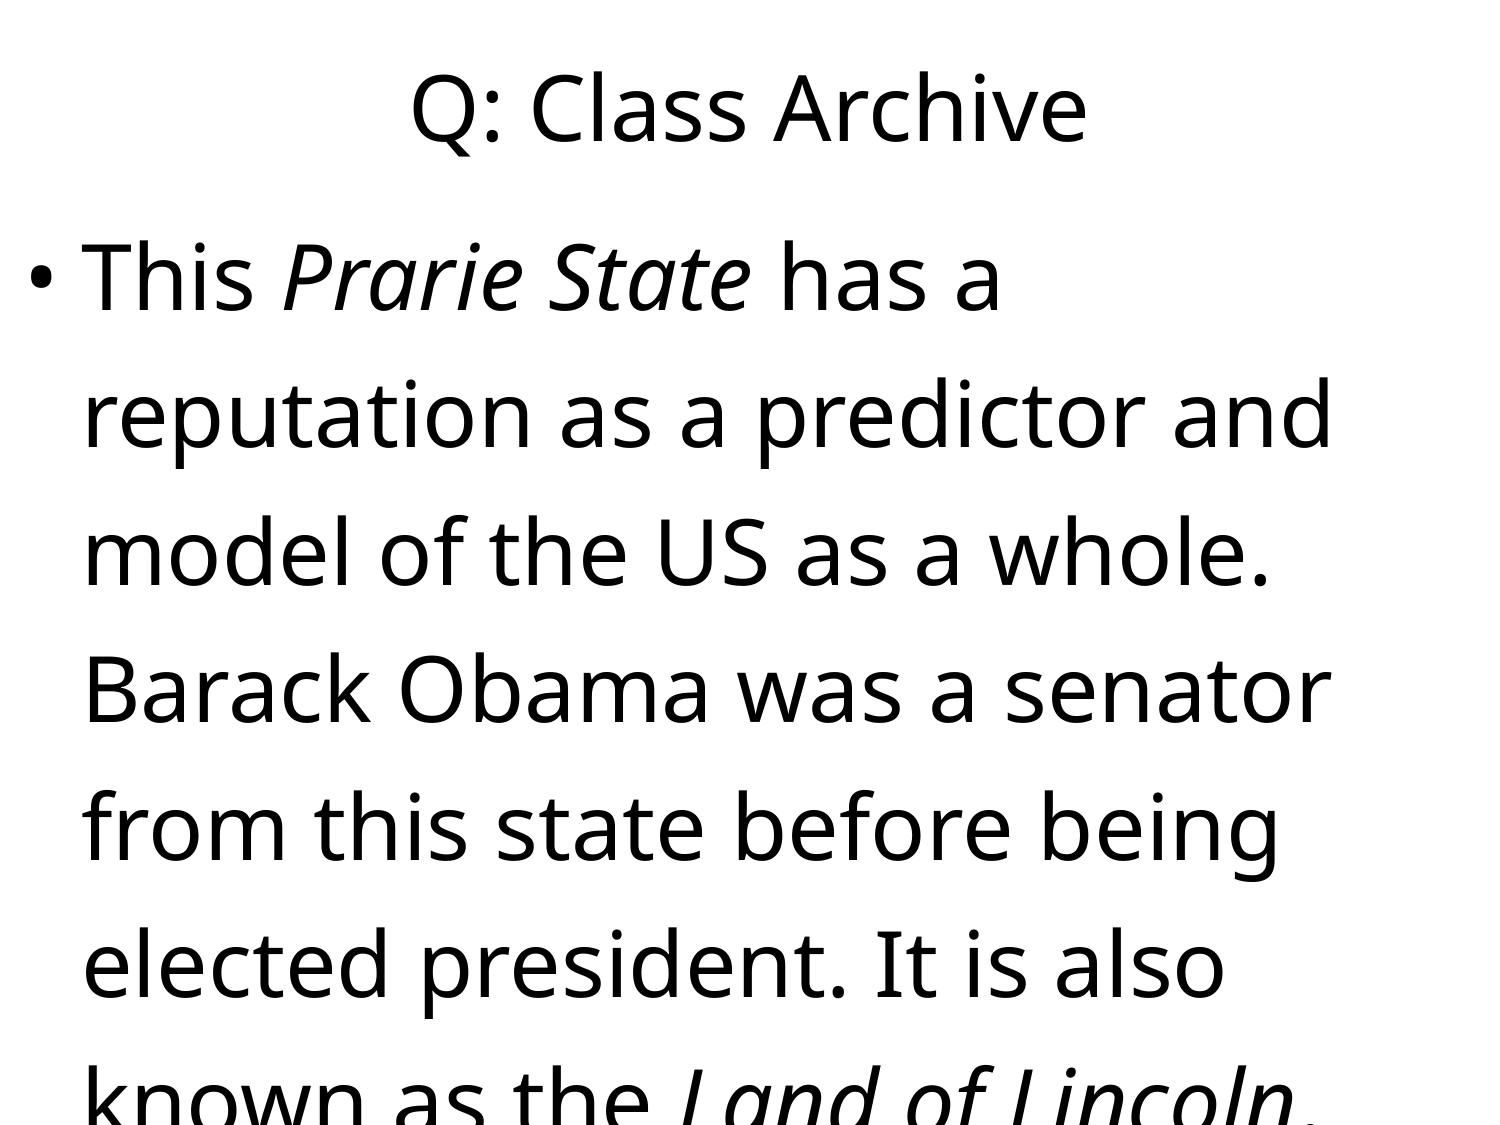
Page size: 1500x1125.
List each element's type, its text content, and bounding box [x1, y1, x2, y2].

list This Prarie State has a reputation as a predictor and model of the US as a whole. Barack Obama was a senator from this state before being elected president. It is also known as the Land of Lincoln. [24, 200, 1476, 1125]
title Q: Class Archive [24, 12, 1476, 200]
